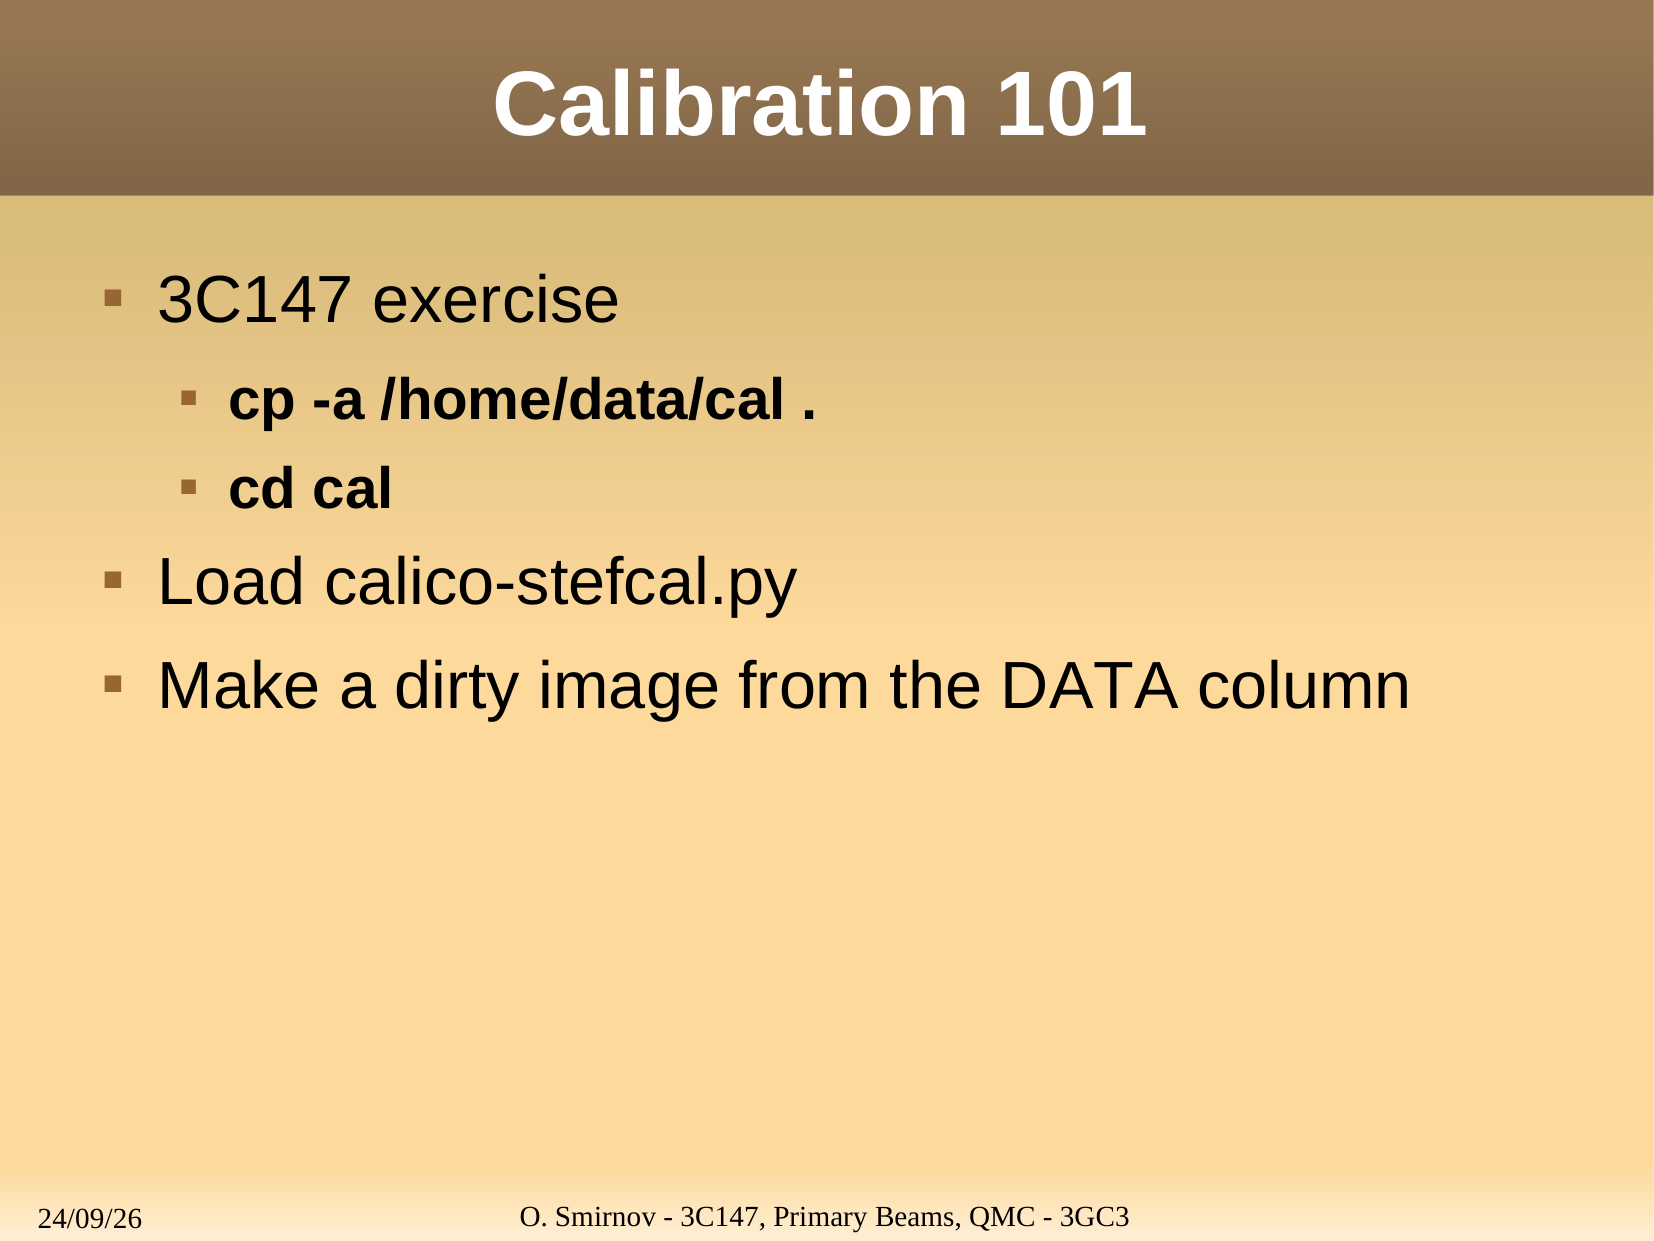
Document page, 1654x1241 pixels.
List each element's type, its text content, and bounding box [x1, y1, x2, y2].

list 3C147 exercise cp -a /home/data/cal . cd cal Load calico-stefcal.py Make a dirty image from the DATA column [86, 262, 1576, 1081]
title Calibration 101 [76, 0, 1565, 208]
picture [0, 0, 1654, 1241]
